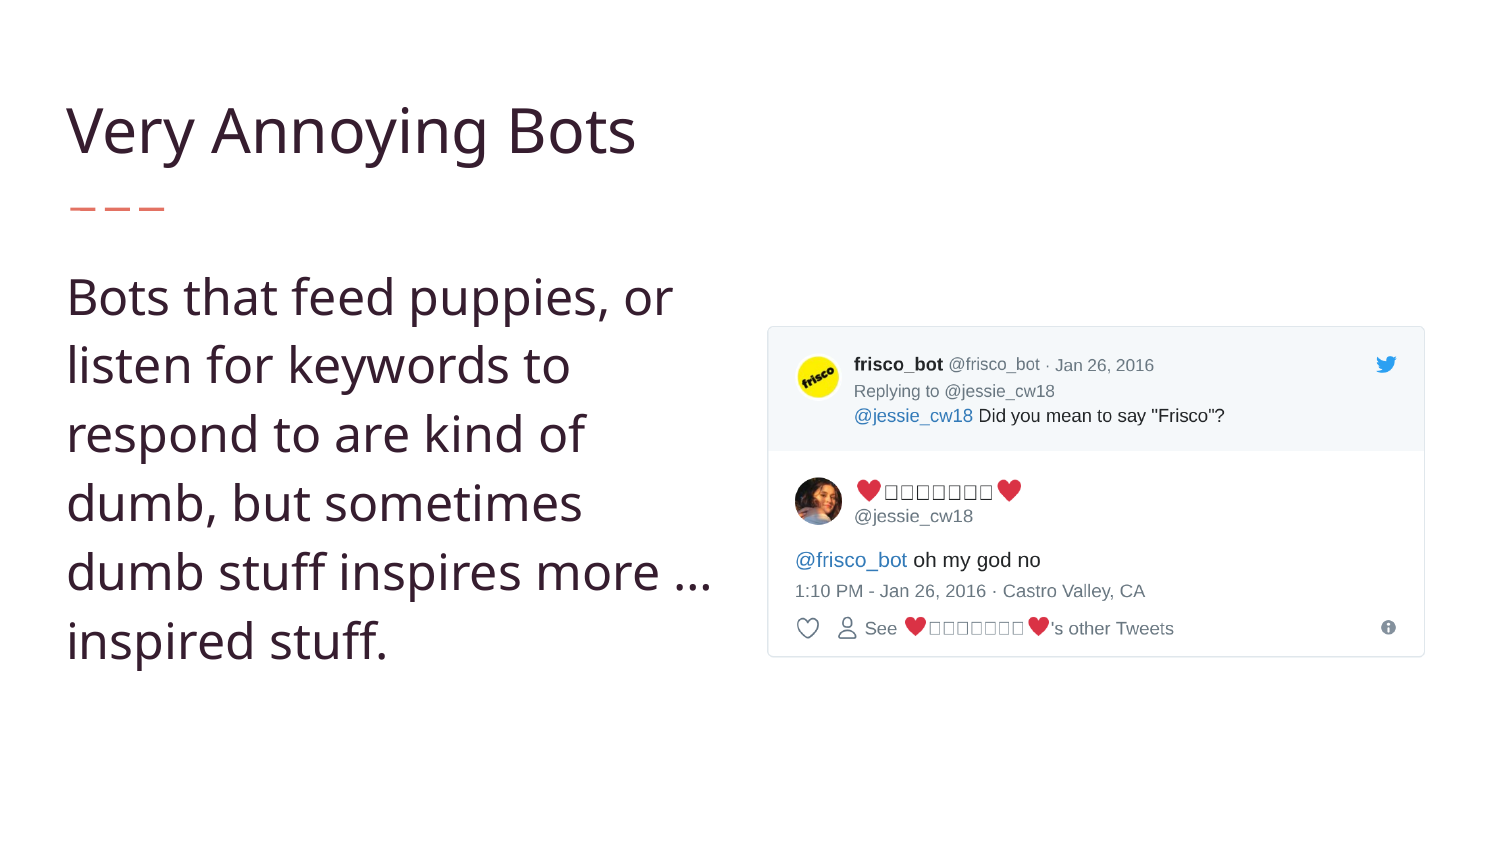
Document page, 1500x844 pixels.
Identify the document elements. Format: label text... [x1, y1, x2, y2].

title Very Annoying Bots [51, 61, 1449, 182]
picture [747, 316, 1444, 703]
list Bots that feed puppies, or listen for keywords to respond to are kind of dumb, but sometimes dumb stuff inspires more … inspired stuff. [51, 240, 748, 750]
